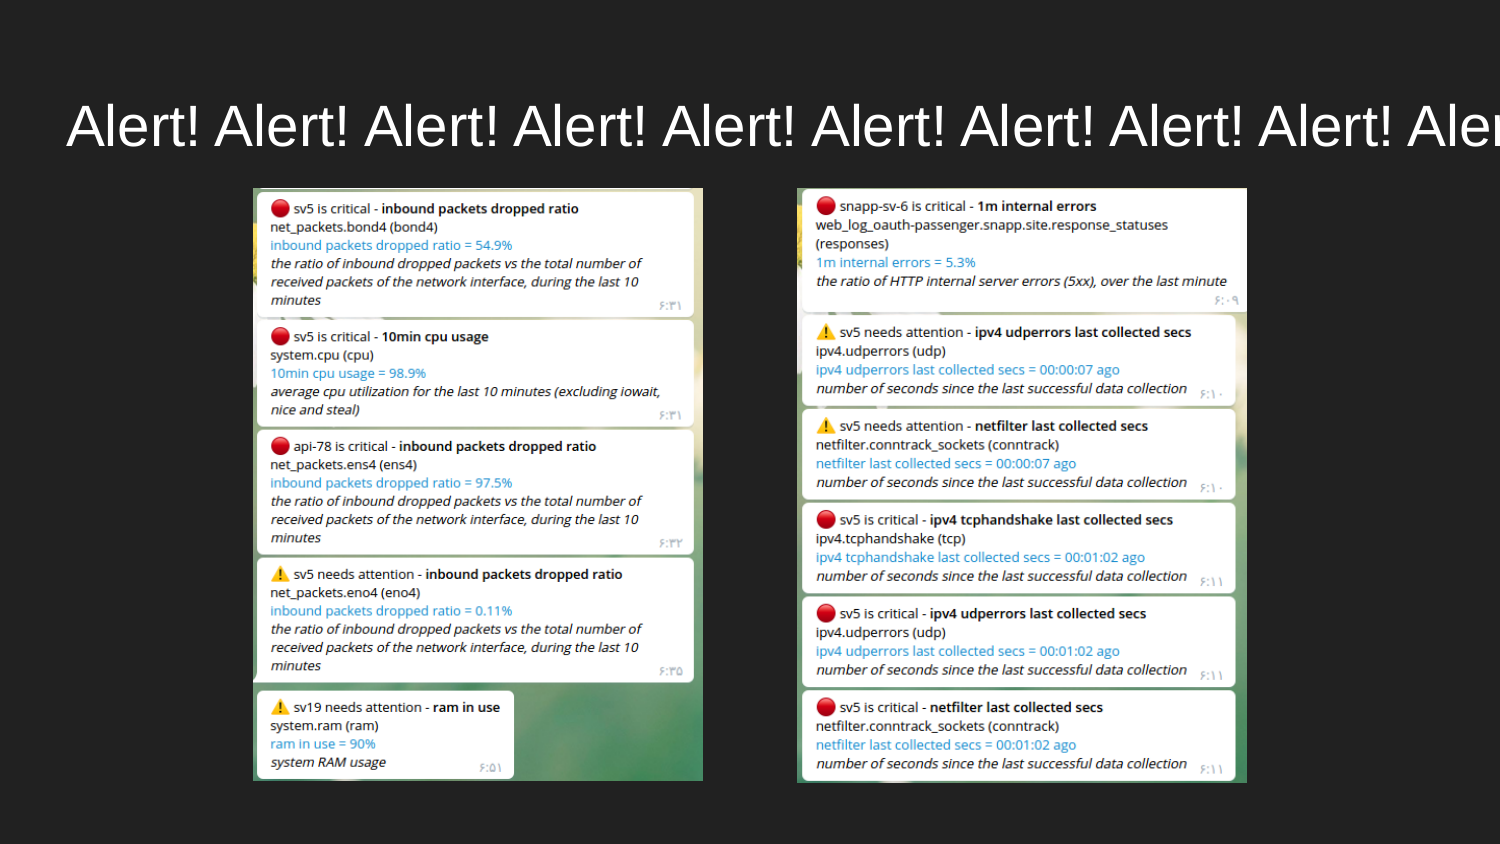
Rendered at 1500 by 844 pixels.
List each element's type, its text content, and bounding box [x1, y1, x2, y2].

picture [253, 188, 703, 781]
picture [797, 188, 1247, 783]
title Alert! Alert! Alert! Alert! Alert! Alert! Alert! Alert! Alert! Alert! [51, 72, 1500, 167]
